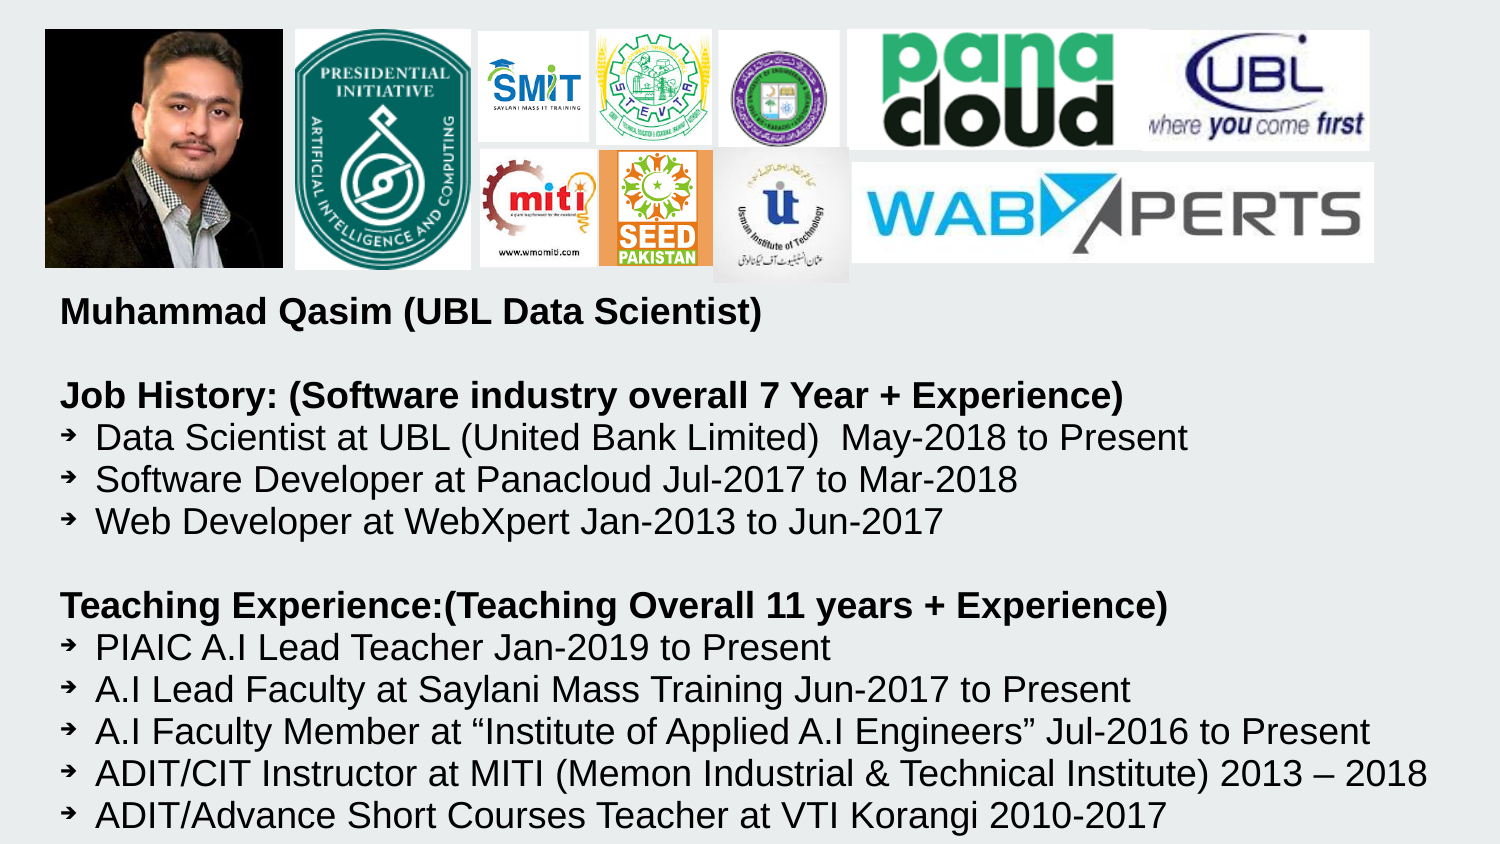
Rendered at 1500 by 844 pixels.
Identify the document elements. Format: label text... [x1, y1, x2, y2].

picture [851, 162, 1375, 263]
picture [596, 29, 712, 145]
picture [45, 29, 283, 268]
text_box Muhammad Qasim (UBL Data Scientist) Job History: (Software industry overall 7 Year + Experience) Data Scientist at UBL (United Bank Limited) May-2018 to Present Software Developer at Panacloud Jul-2017 to Mar-2018 Web Developer at WebXpert Jan-2013 to Jun-2017 Teaching Experience:(Teaching Overall 11 years + Experience) PIAIC A.I Lead Teacher Jan-2019 to Present A.I Lead Faculty at Saylani Mass Training Jun-2017 to Present A.I Faculty Member at “Institute of Applied A.I Engineers” Jul-2016 to Present ADIT/CIT Instructor at MITI (Memon Industrial & Technical Institute) 2013 – 2018 ADIT/Advance Short Courses Teacher at VTI Korangi 2010-2017 [45, 283, 1500, 844]
picture [599, 29, 1370, 283]
picture [480, 149, 597, 267]
picture [478, 31, 589, 142]
picture [295, 29, 471, 271]
